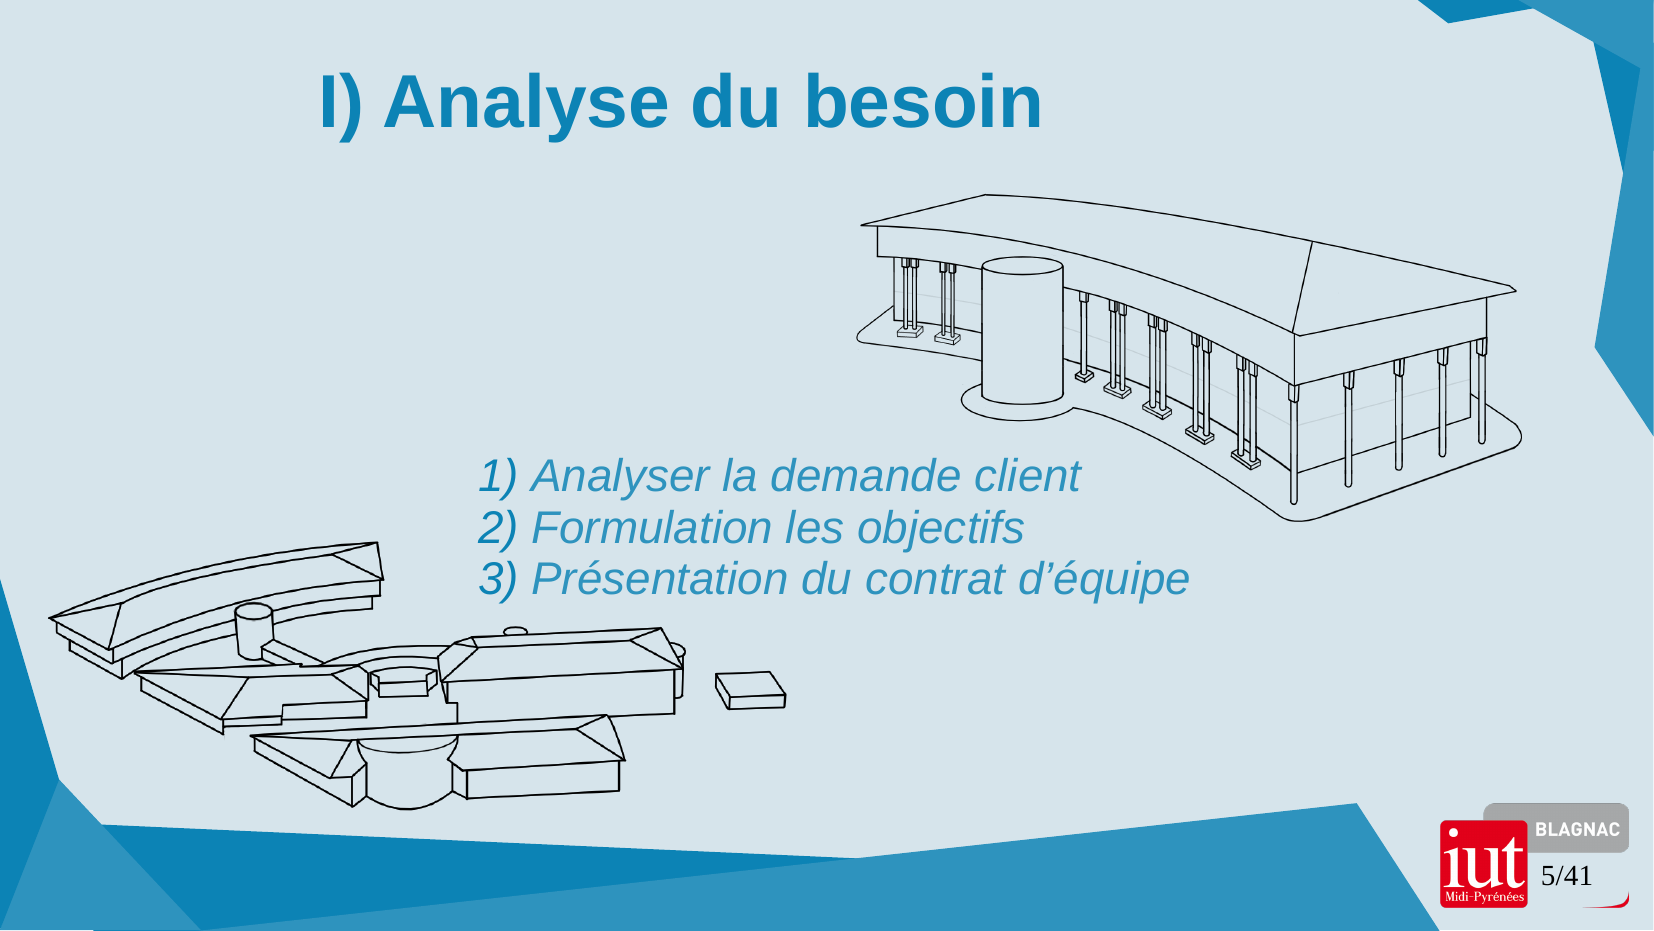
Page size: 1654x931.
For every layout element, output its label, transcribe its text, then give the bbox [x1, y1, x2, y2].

picture [850, 191, 1524, 527]
picture [23, 527, 815, 827]
picture [1440, 803, 1629, 908]
list Analyser la demande client Formulation les objectifs Présentation du contrat d’équipe [460, 450, 1193, 610]
title I) Analyse du besoin [318, 59, 1217, 166]
